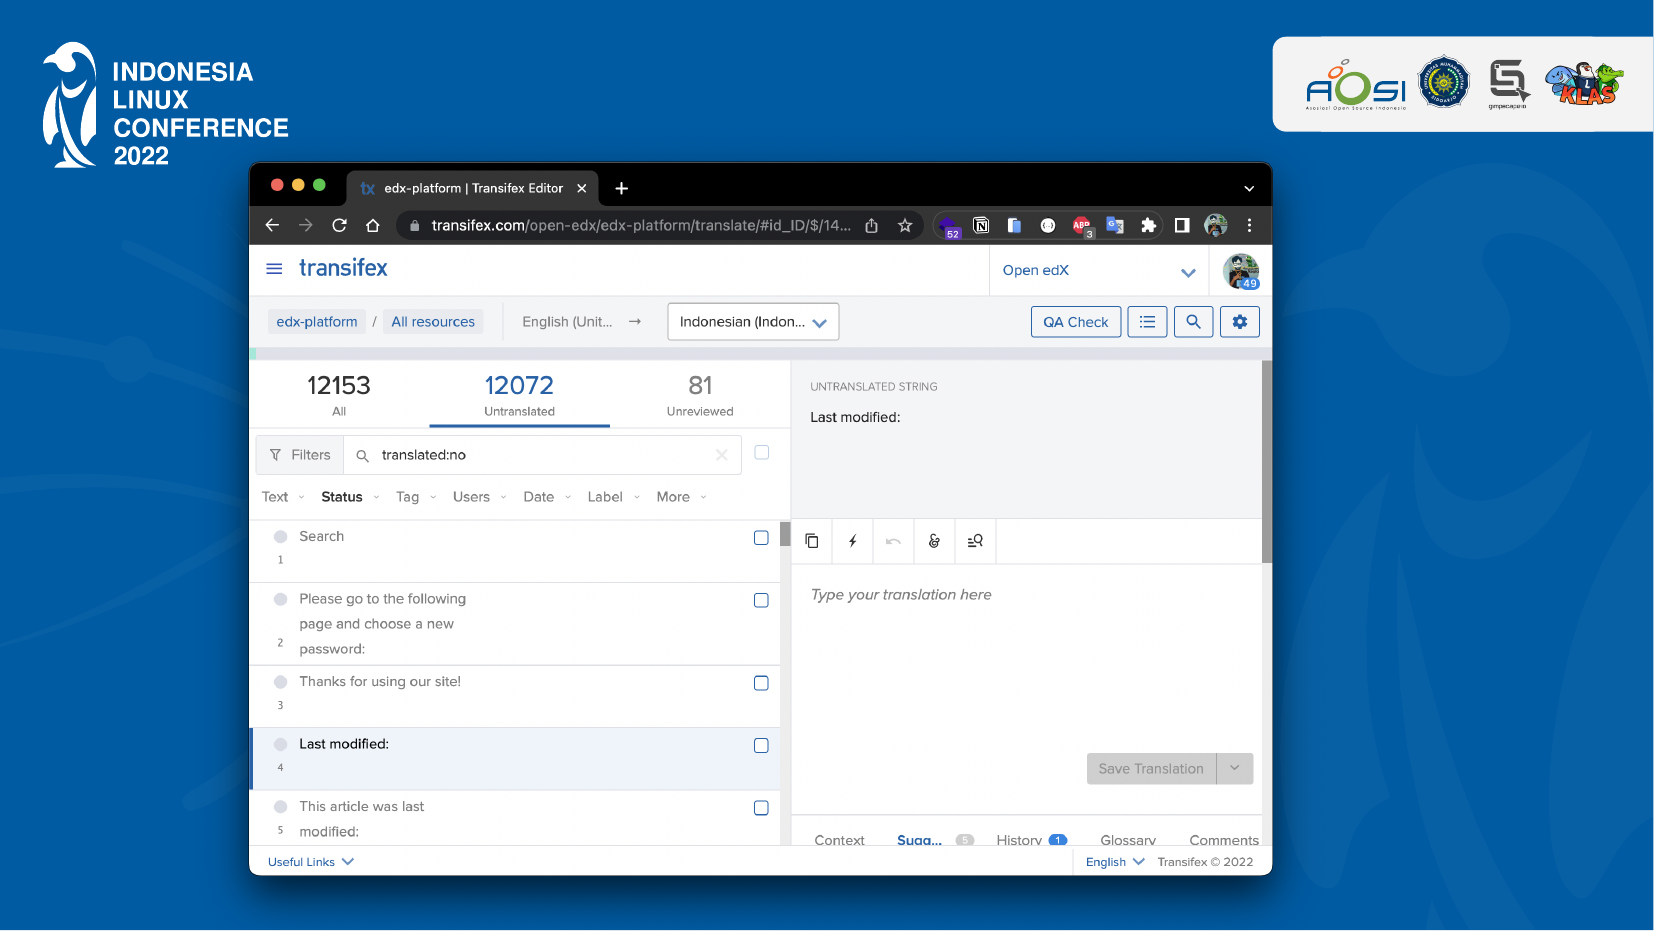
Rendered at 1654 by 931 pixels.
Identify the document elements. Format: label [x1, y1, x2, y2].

picture [1545, 62, 1624, 105]
picture [1417, 54, 1471, 108]
picture [190, 122, 1331, 931]
